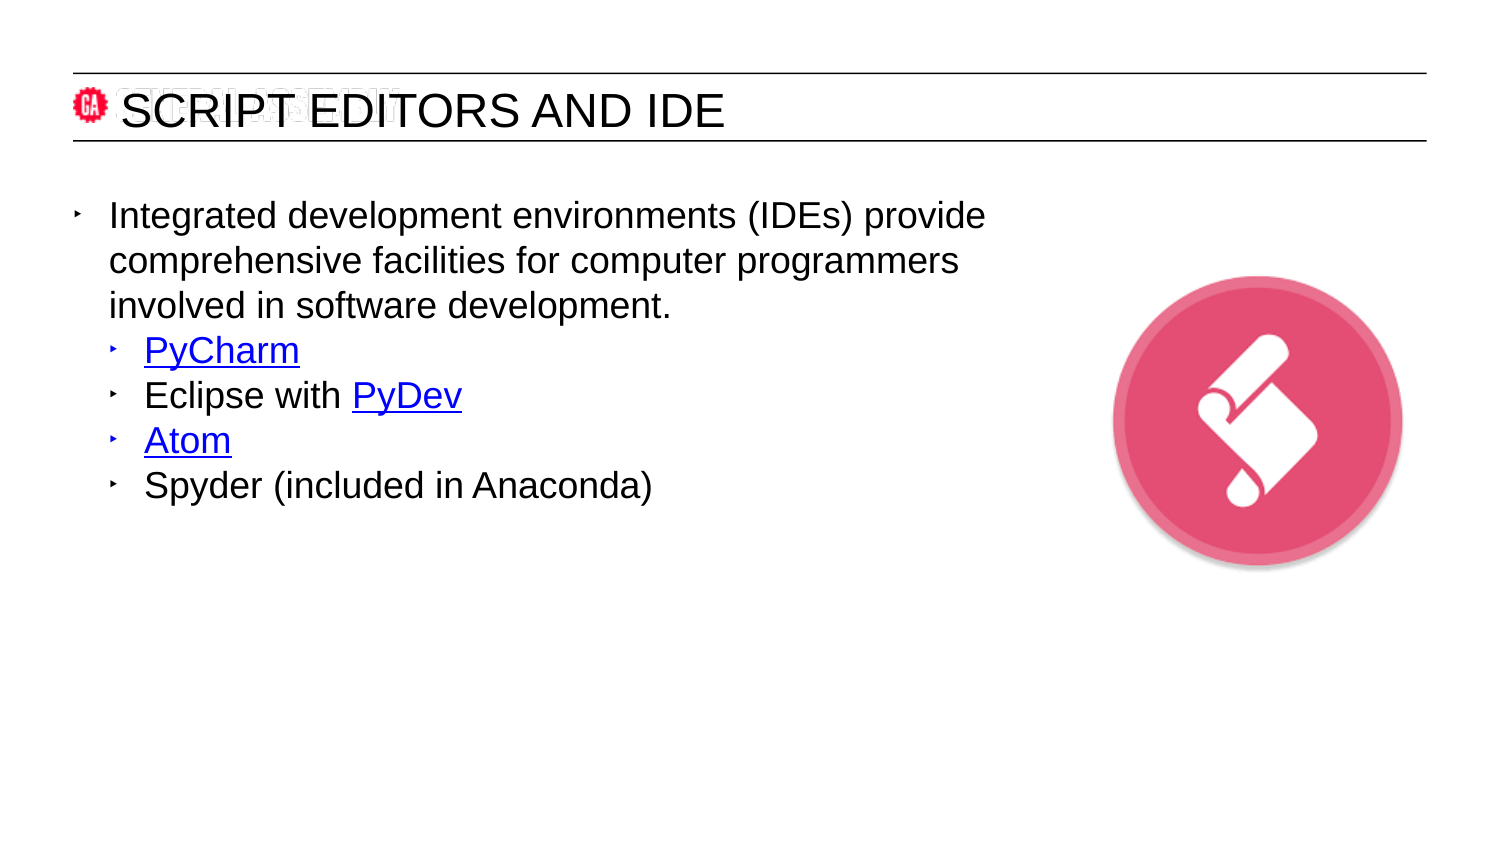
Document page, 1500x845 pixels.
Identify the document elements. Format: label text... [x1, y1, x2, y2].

text_box SCRIPT EDITORS AND IDE [120, 79, 1011, 129]
picture [1093, 256, 1423, 587]
picture [73, 87, 120, 123]
text_box Integrated development environments (IDEs) provide comprehensive facilities for computer programmers involved in software development. PyCharm Eclipse with PyDev Atom Spyder (included in Anaconda) [73, 146, 1104, 836]
